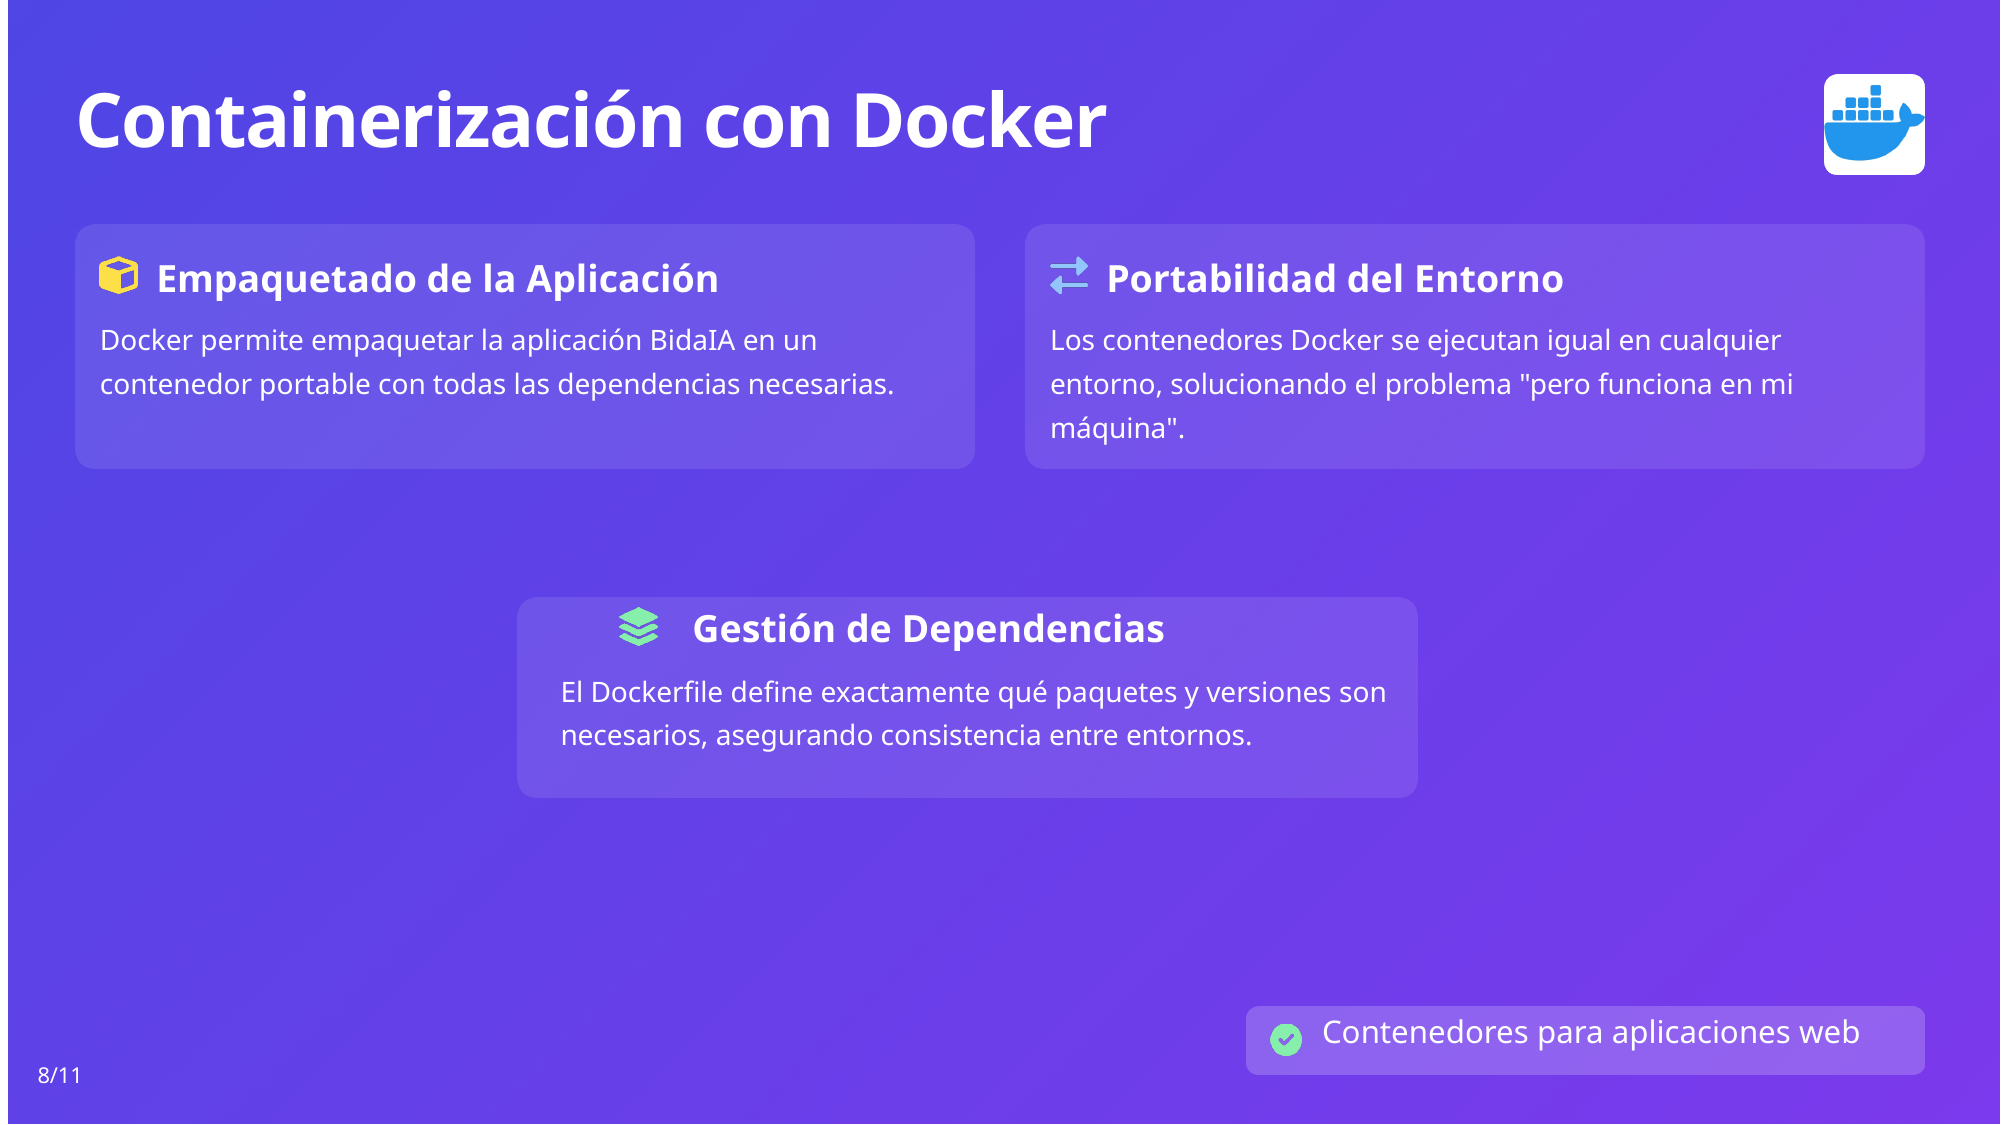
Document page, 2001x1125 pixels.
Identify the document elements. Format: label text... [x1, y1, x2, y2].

text_box Containerización con Docker [74, 87, 1459, 163]
text_box Gestión de Dependencias [692, 599, 1713, 650]
text_box Contenedores para aplicaciones web [1313, 1006, 2000, 1075]
text_box Empaquetado de la Aplicación [156, 249, 1106, 300]
picture [8, 0, 2000, 1124]
text_box Portabilidad del Entorno [1106, 249, 2000, 300]
text_box El Dockerfile define exactamente qué paquetes y versiones son necesarios, asegurando consistencia entre entornos. [560, 663, 1411, 752]
text_box Los contenedores Docker se ejecutan igual en cualquier entorno, solucionando el problema "pero funciona en mi máquina". [1050, 312, 1900, 444]
text_box Docker permite empaquetar la aplicación BidaIA en un contenedor portable con todas las dependencias necesarias. [99, 312, 950, 444]
text_box 8/11 [37, 1056, 97, 1088]
